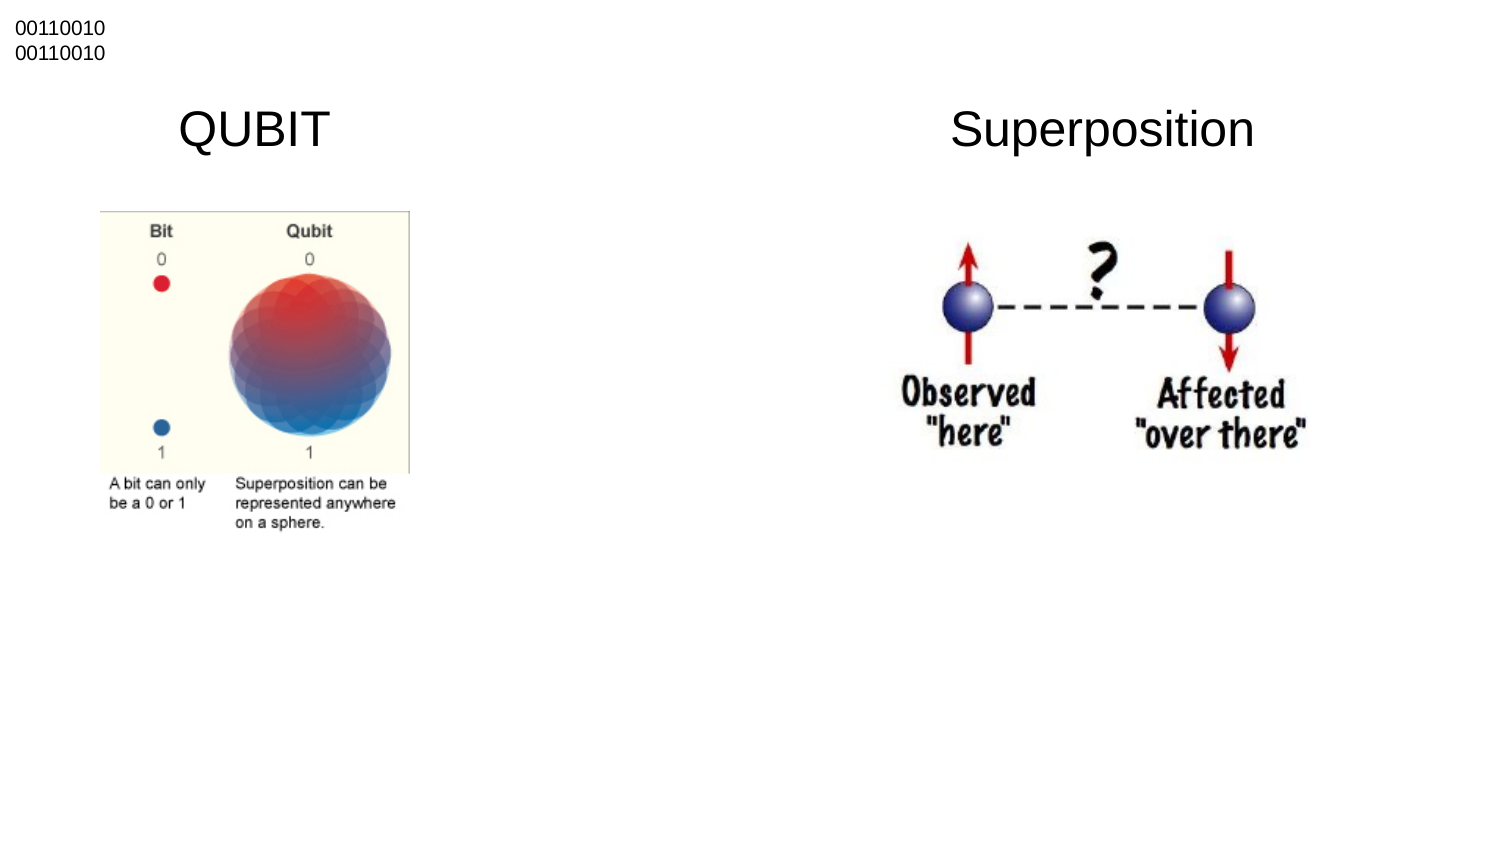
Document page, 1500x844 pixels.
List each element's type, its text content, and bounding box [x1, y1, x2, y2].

text_box Superposition [845, 79, 1360, 174]
text_box QUBIT [93, 79, 416, 174]
picture [100, 211, 410, 534]
picture [883, 211, 1323, 473]
text_box 00110010 00110010 [0, 0, 209, 47]
